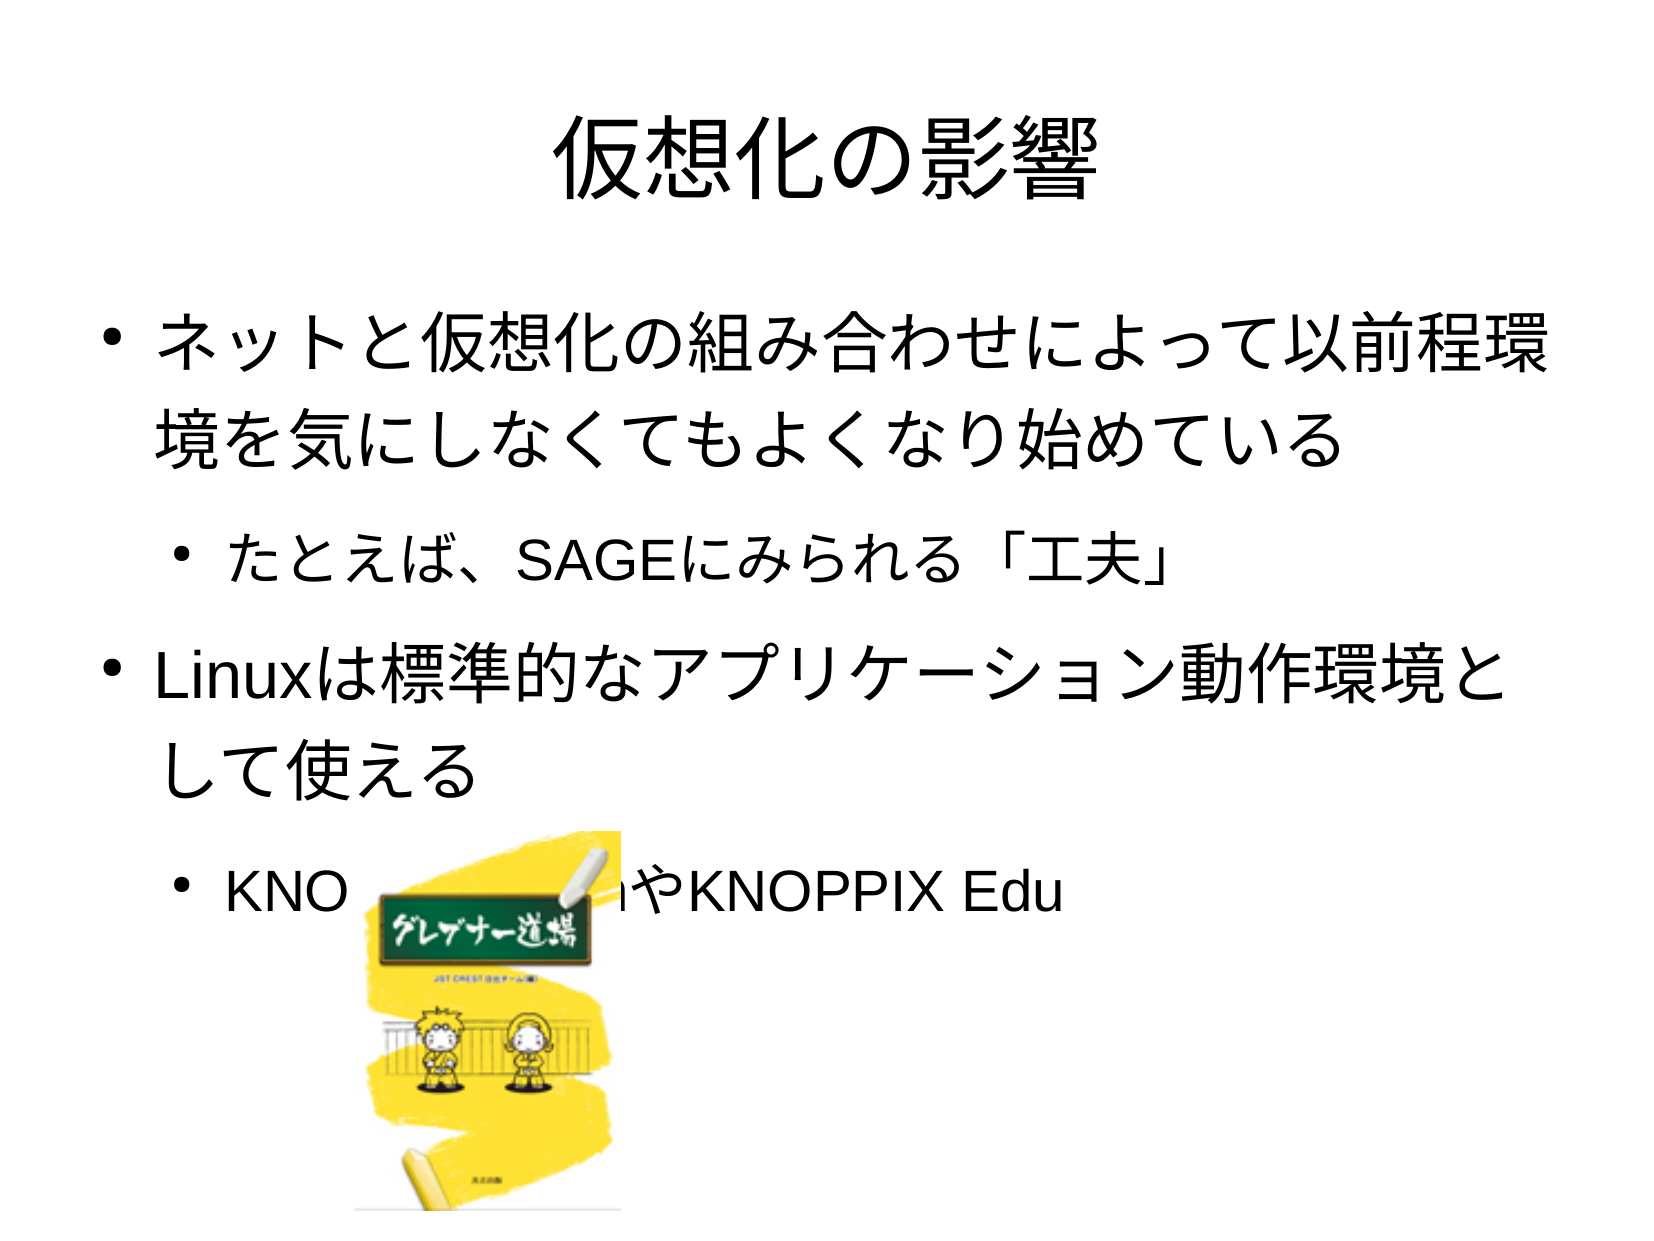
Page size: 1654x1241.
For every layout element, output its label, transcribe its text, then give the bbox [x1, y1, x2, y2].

title 仮想化の影響 [82, 49, 1571, 257]
list ネットと仮想化の組み合わせによって以前程環境を気にしなくてもよくなり始めている たとえば、SAGEにみられる「工夫」 Linuxは標準的なアプリケーション動作環境として使える KNOPPIX/MathやKNOPPIX Edu [82, 290, 1571, 1109]
picture [354, 831, 621, 1211]
